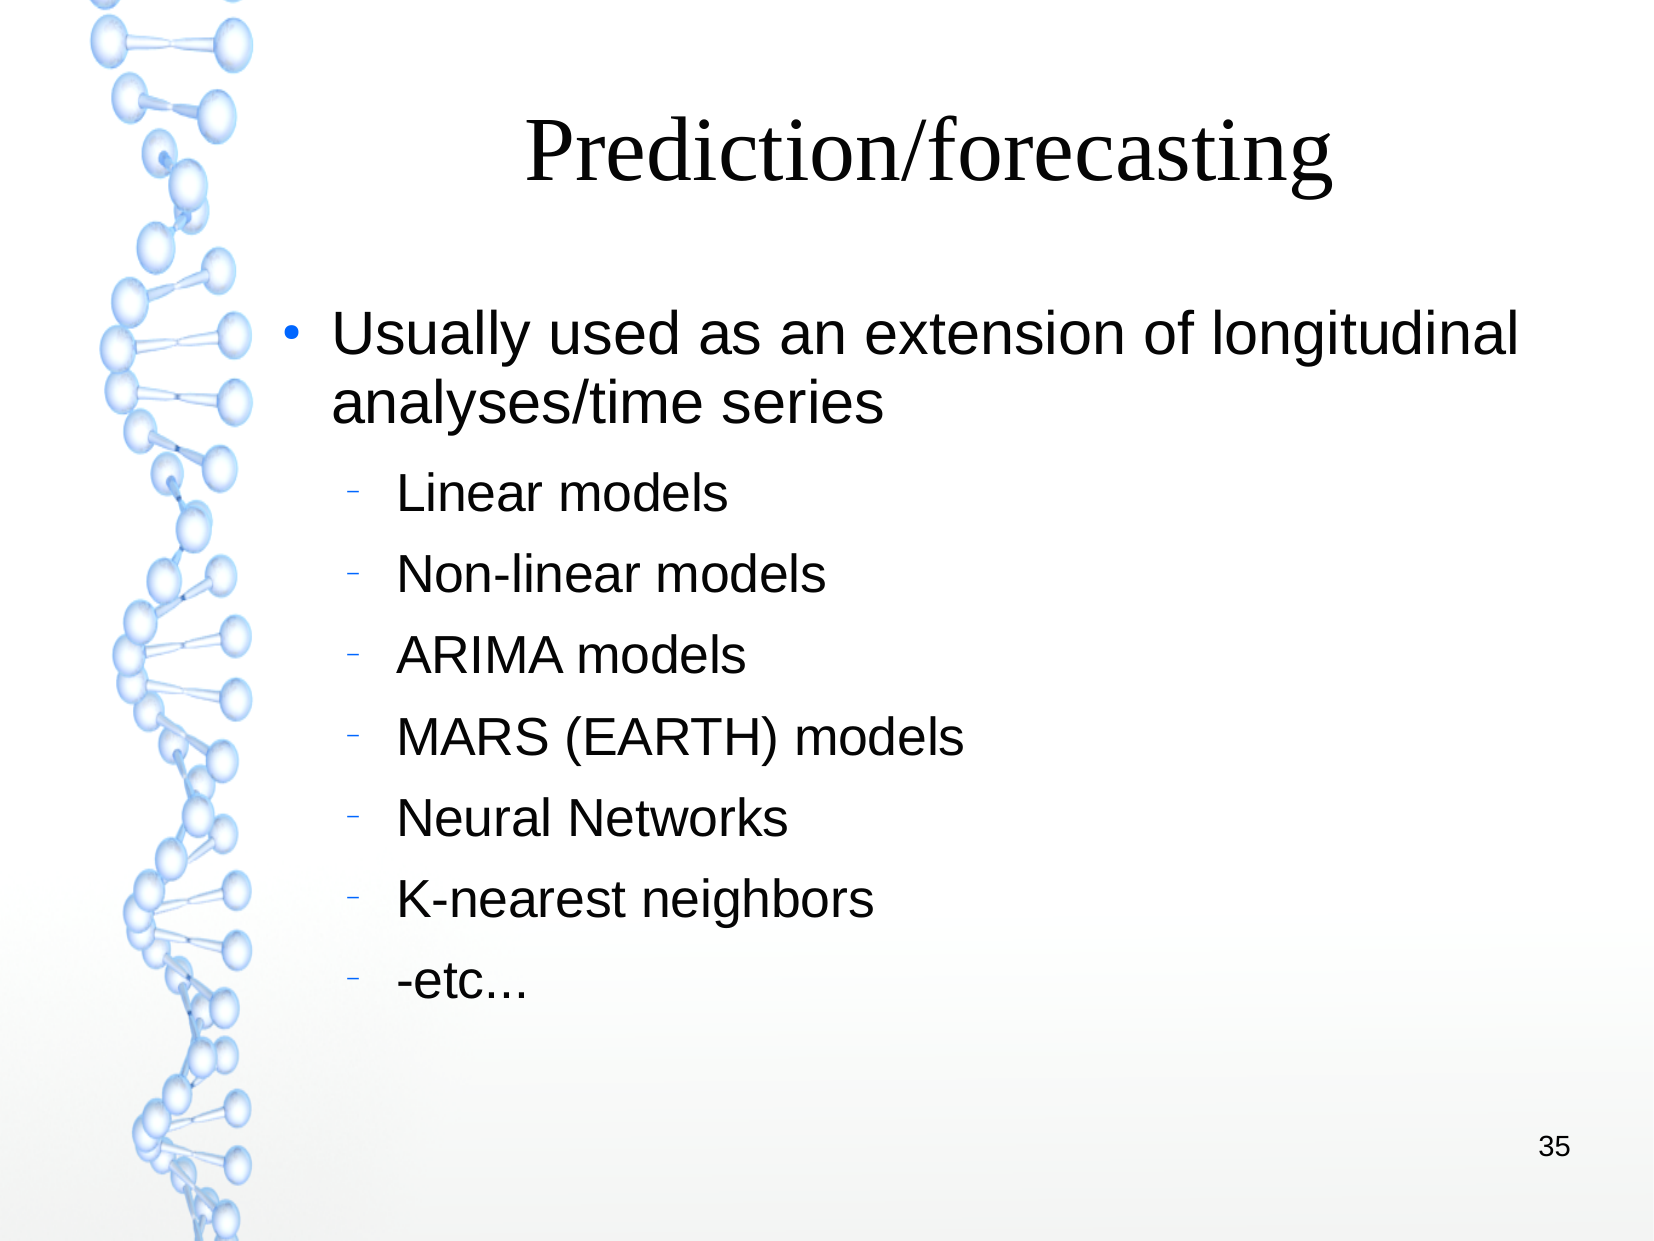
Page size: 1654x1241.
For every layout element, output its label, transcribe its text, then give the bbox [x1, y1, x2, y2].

title Prediction/forecasting [265, 47, 1595, 252]
list Usually used as an extension of longitudinal analyses/time series Linear models Non-linear models ARIMA models MARS (EARTH) models Neural Networks K-nearest neighbors -etc... [265, 299, 1595, 1019]
picture [0, 0, 1654, 1241]
